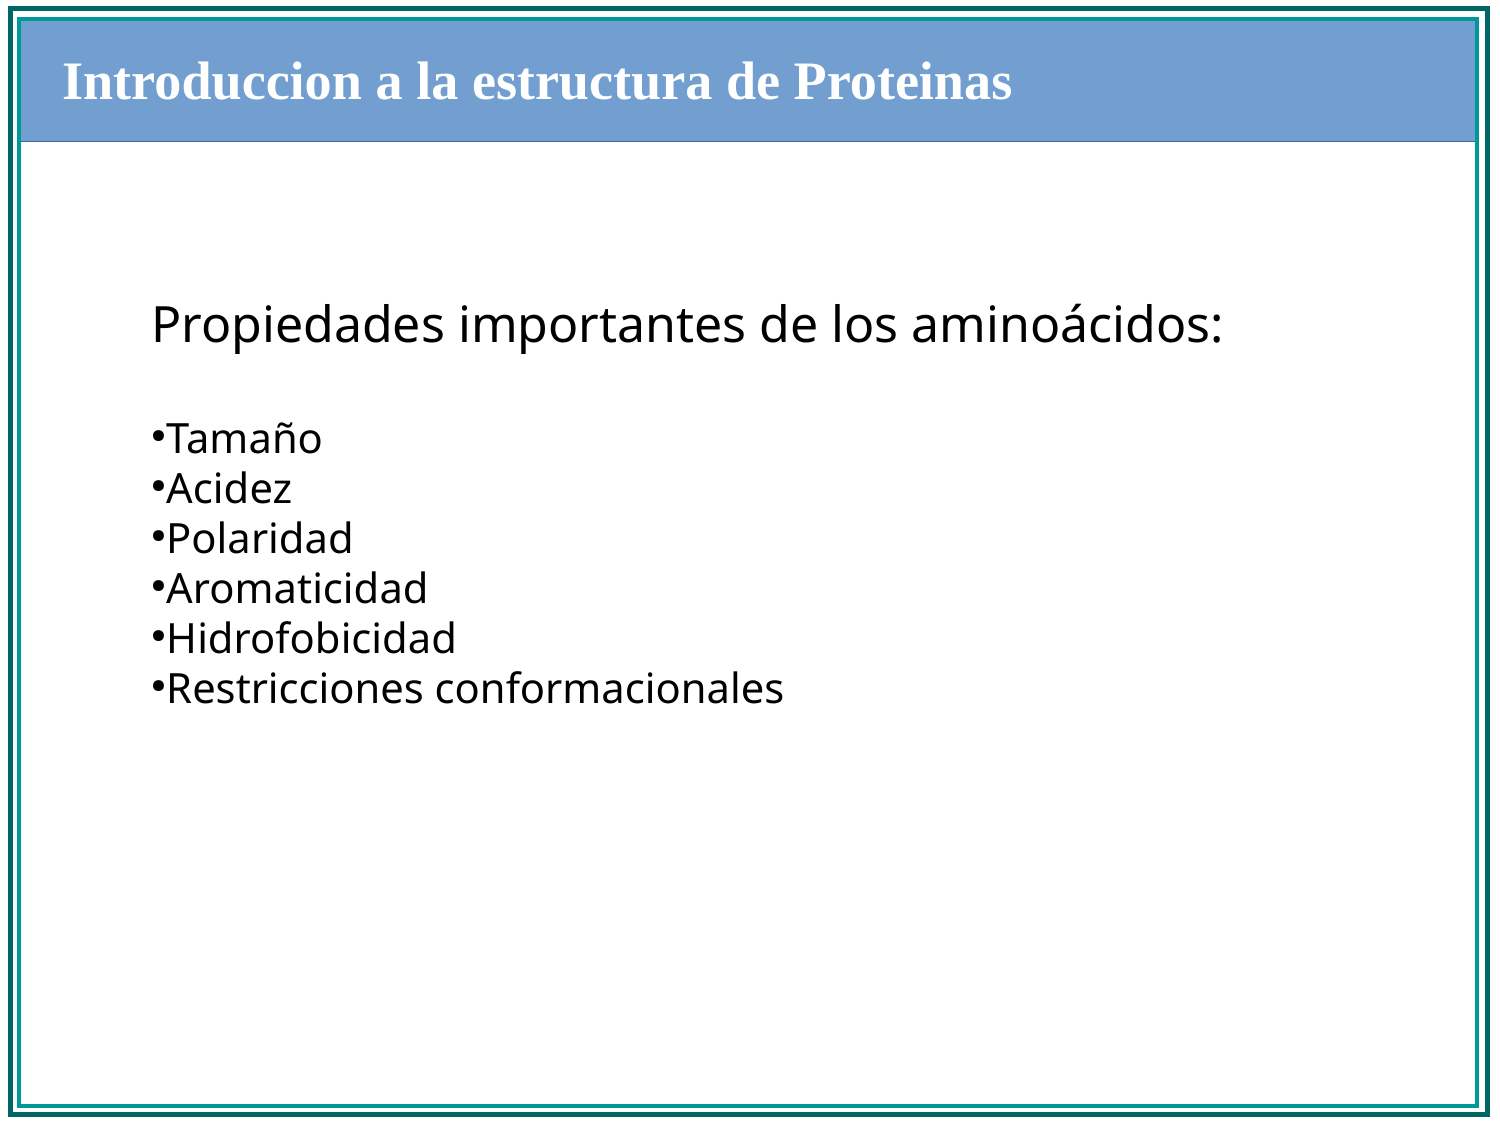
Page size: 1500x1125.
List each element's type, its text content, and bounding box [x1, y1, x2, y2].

text_box [21, 21, 1475, 142]
text_box Propiedades importantes de los aminoácidos: Tamaño Acidez Polaridad Aromaticidad Hidrofobicidad Restricciones conformacionales [136, 284, 1264, 720]
text_box Introduccion a la estructura de Proteinas [47, 38, 1335, 142]
